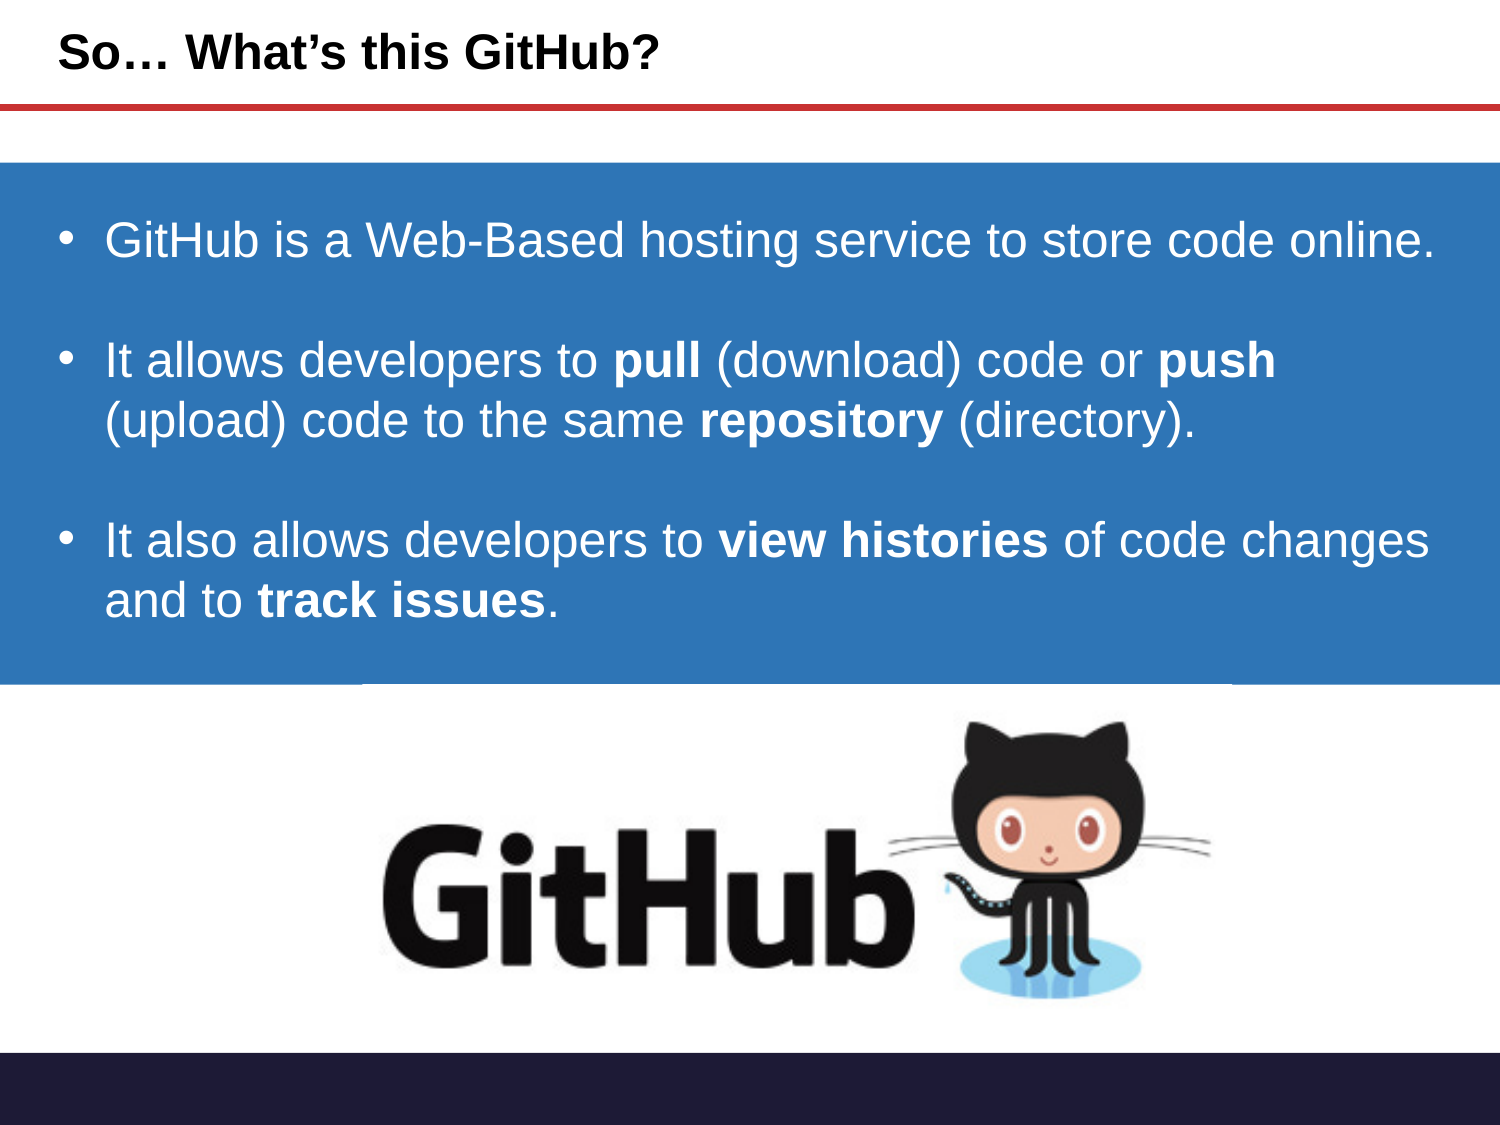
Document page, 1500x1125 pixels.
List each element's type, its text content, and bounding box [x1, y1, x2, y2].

text_box GitHub is a Web-Based hosting service to store code online. It allows developers to pull (download) code or push (upload) code to the same repository (directory). It also allows developers to view histories of code changes and to track issues. [49, 199, 1463, 636]
text_box [0, 162, 1500, 685]
title So… What’s this GitHub? [50, 0, 948, 108]
picture [362, 684, 1233, 1035]
